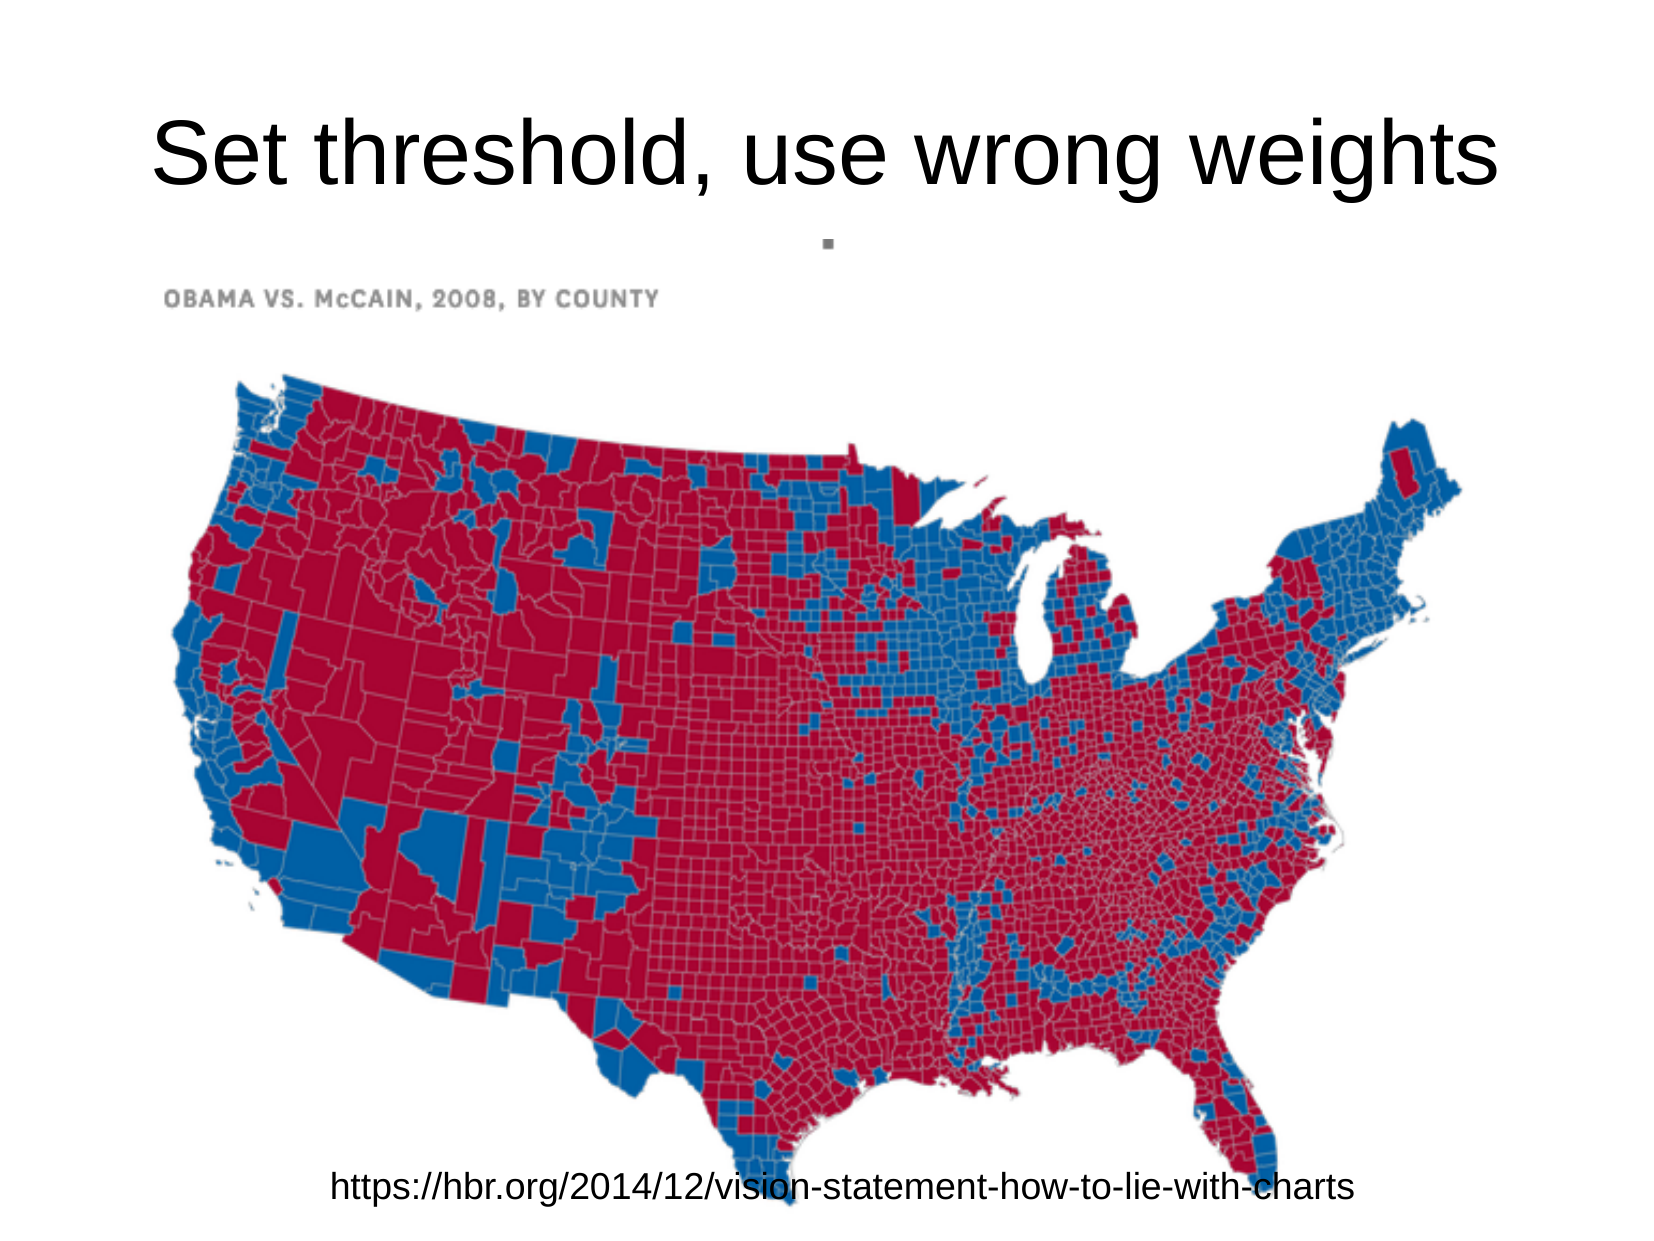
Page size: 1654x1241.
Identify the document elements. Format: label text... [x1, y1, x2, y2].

title Set threshold, use wrong weights [82, 49, 1571, 257]
text_box https://hbr.org/2014/12/vision-statement-how-to-lie-with-charts [315, 1158, 1375, 1216]
picture [73, 239, 1531, 1241]
